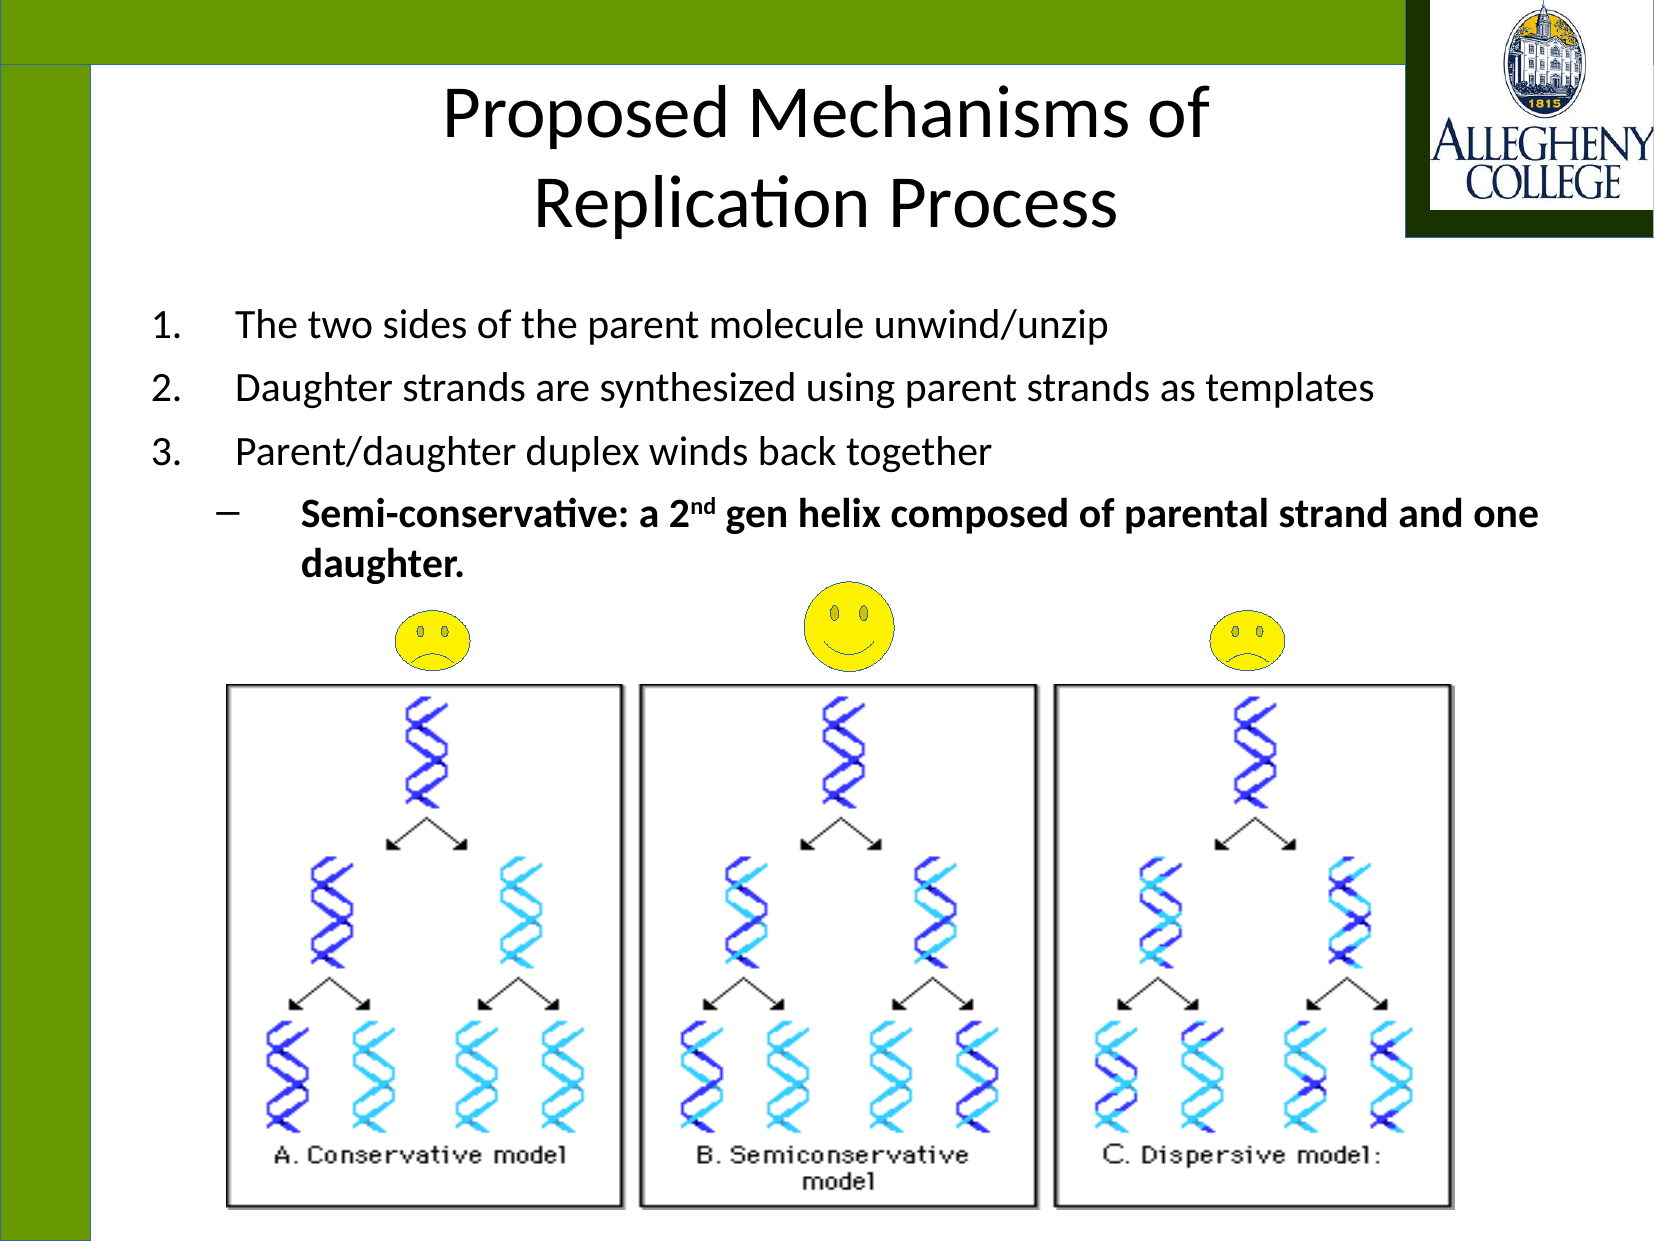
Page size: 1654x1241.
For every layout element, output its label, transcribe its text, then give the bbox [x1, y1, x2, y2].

picture [226, 684, 1455, 1211]
picture [1430, 0, 1654, 210]
text_box [1209, 610, 1285, 671]
list The two sides of the parent molecule unwind/unzip Daughter strands are synthesized using parent strands as templates Parent/daughter duplex winds back together Semi-conservative: a 2nd gen helix composed of parental strand and one daughter. [135, 289, 1624, 582]
text_box [395, 610, 471, 671]
text_box [804, 581, 895, 672]
title Proposed Mechanisms of Replication Process [91, 65, 1571, 257]
text_box [0, 0, 1654, 1241]
